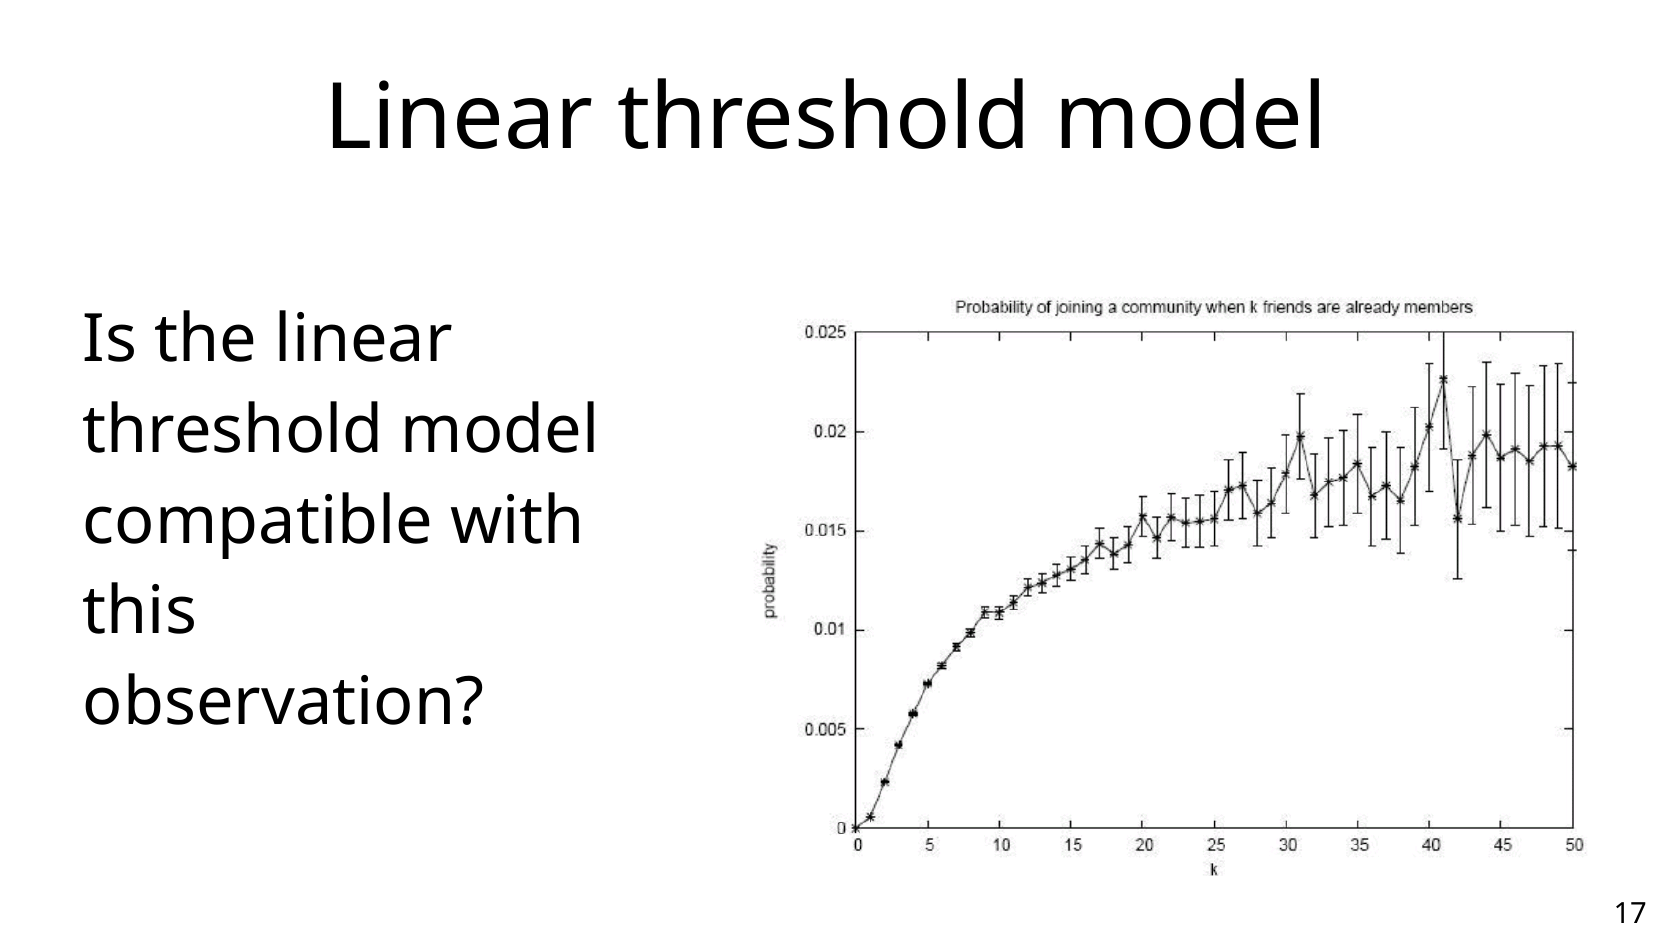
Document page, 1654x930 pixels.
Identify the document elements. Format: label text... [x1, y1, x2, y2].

title Linear threshold model [82, 1, 1571, 225]
picture [735, 269, 1598, 876]
list Is the linear threshold model compatible with this observation? [82, 290, 616, 930]
